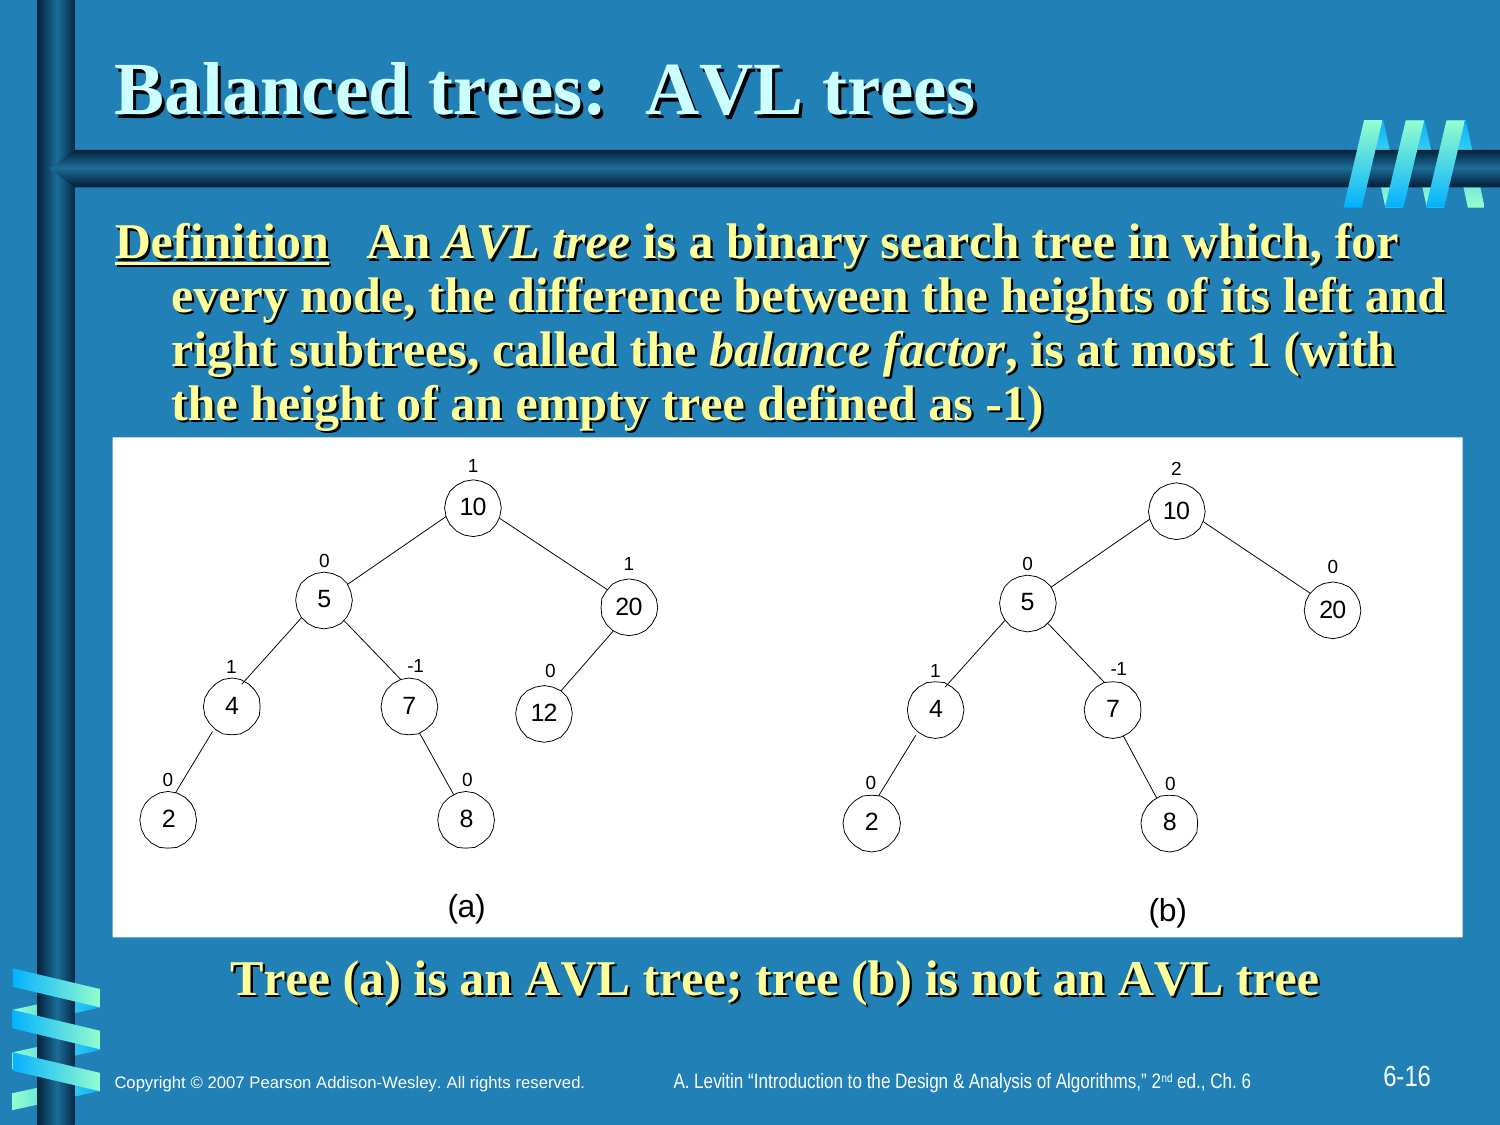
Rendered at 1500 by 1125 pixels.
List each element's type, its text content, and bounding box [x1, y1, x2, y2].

list Definition An AVL tree is a binary search tree in which, for every node, the difference between the heights of its left and right subtrees, called the balance factor, is at most 1 (with the height of an empty tree defined as -1) [99, 207, 1463, 437]
title Balanced trees: AVL trees [99, 24, 1345, 138]
picture [0, 437, 1500, 942]
text_box Tree (a) is an AVL tree; tree (b) is not an AVL tree [149, 937, 1401, 1013]
